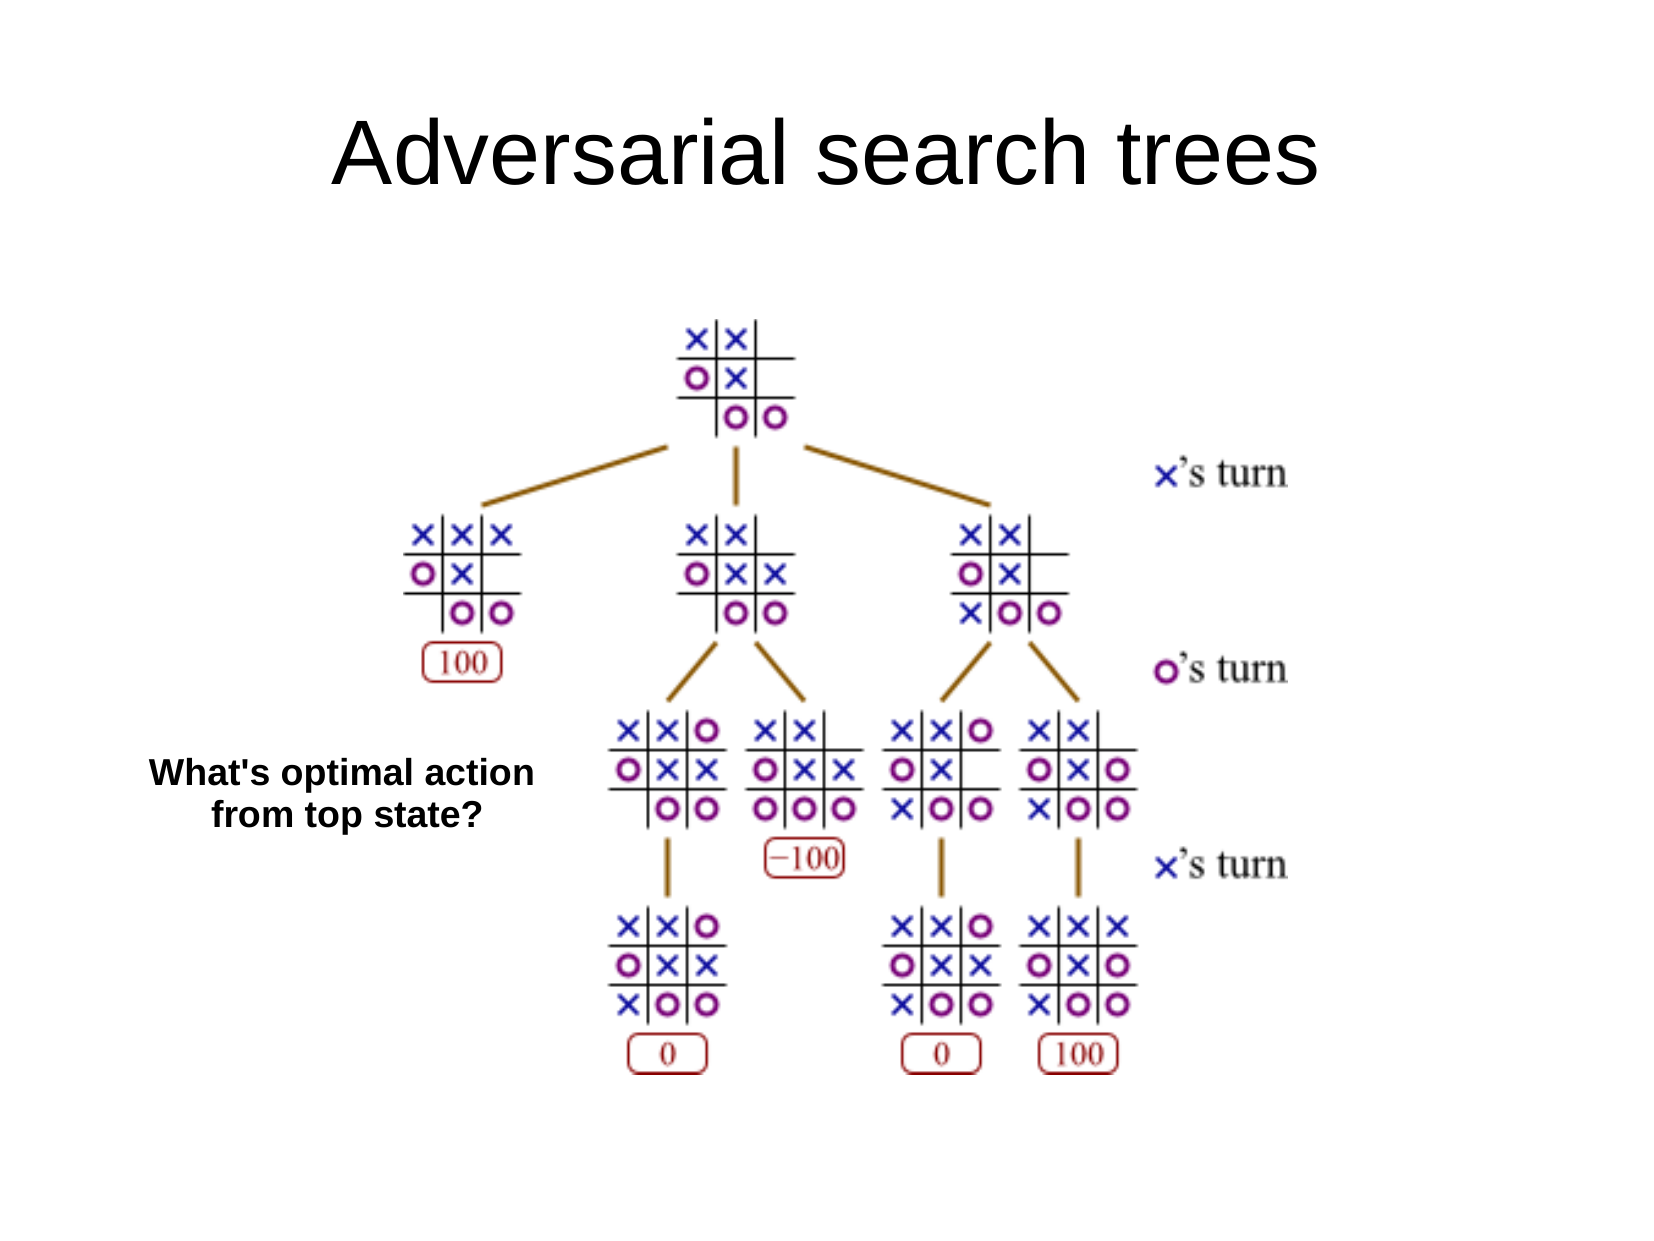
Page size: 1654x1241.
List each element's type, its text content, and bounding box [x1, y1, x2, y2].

text_box [0, 115, 1654, 356]
picture [403, 319, 1288, 1075]
text_box What's optimal action from top state? [134, 743, 551, 843]
title Adversarial search trees [82, 49, 1571, 257]
